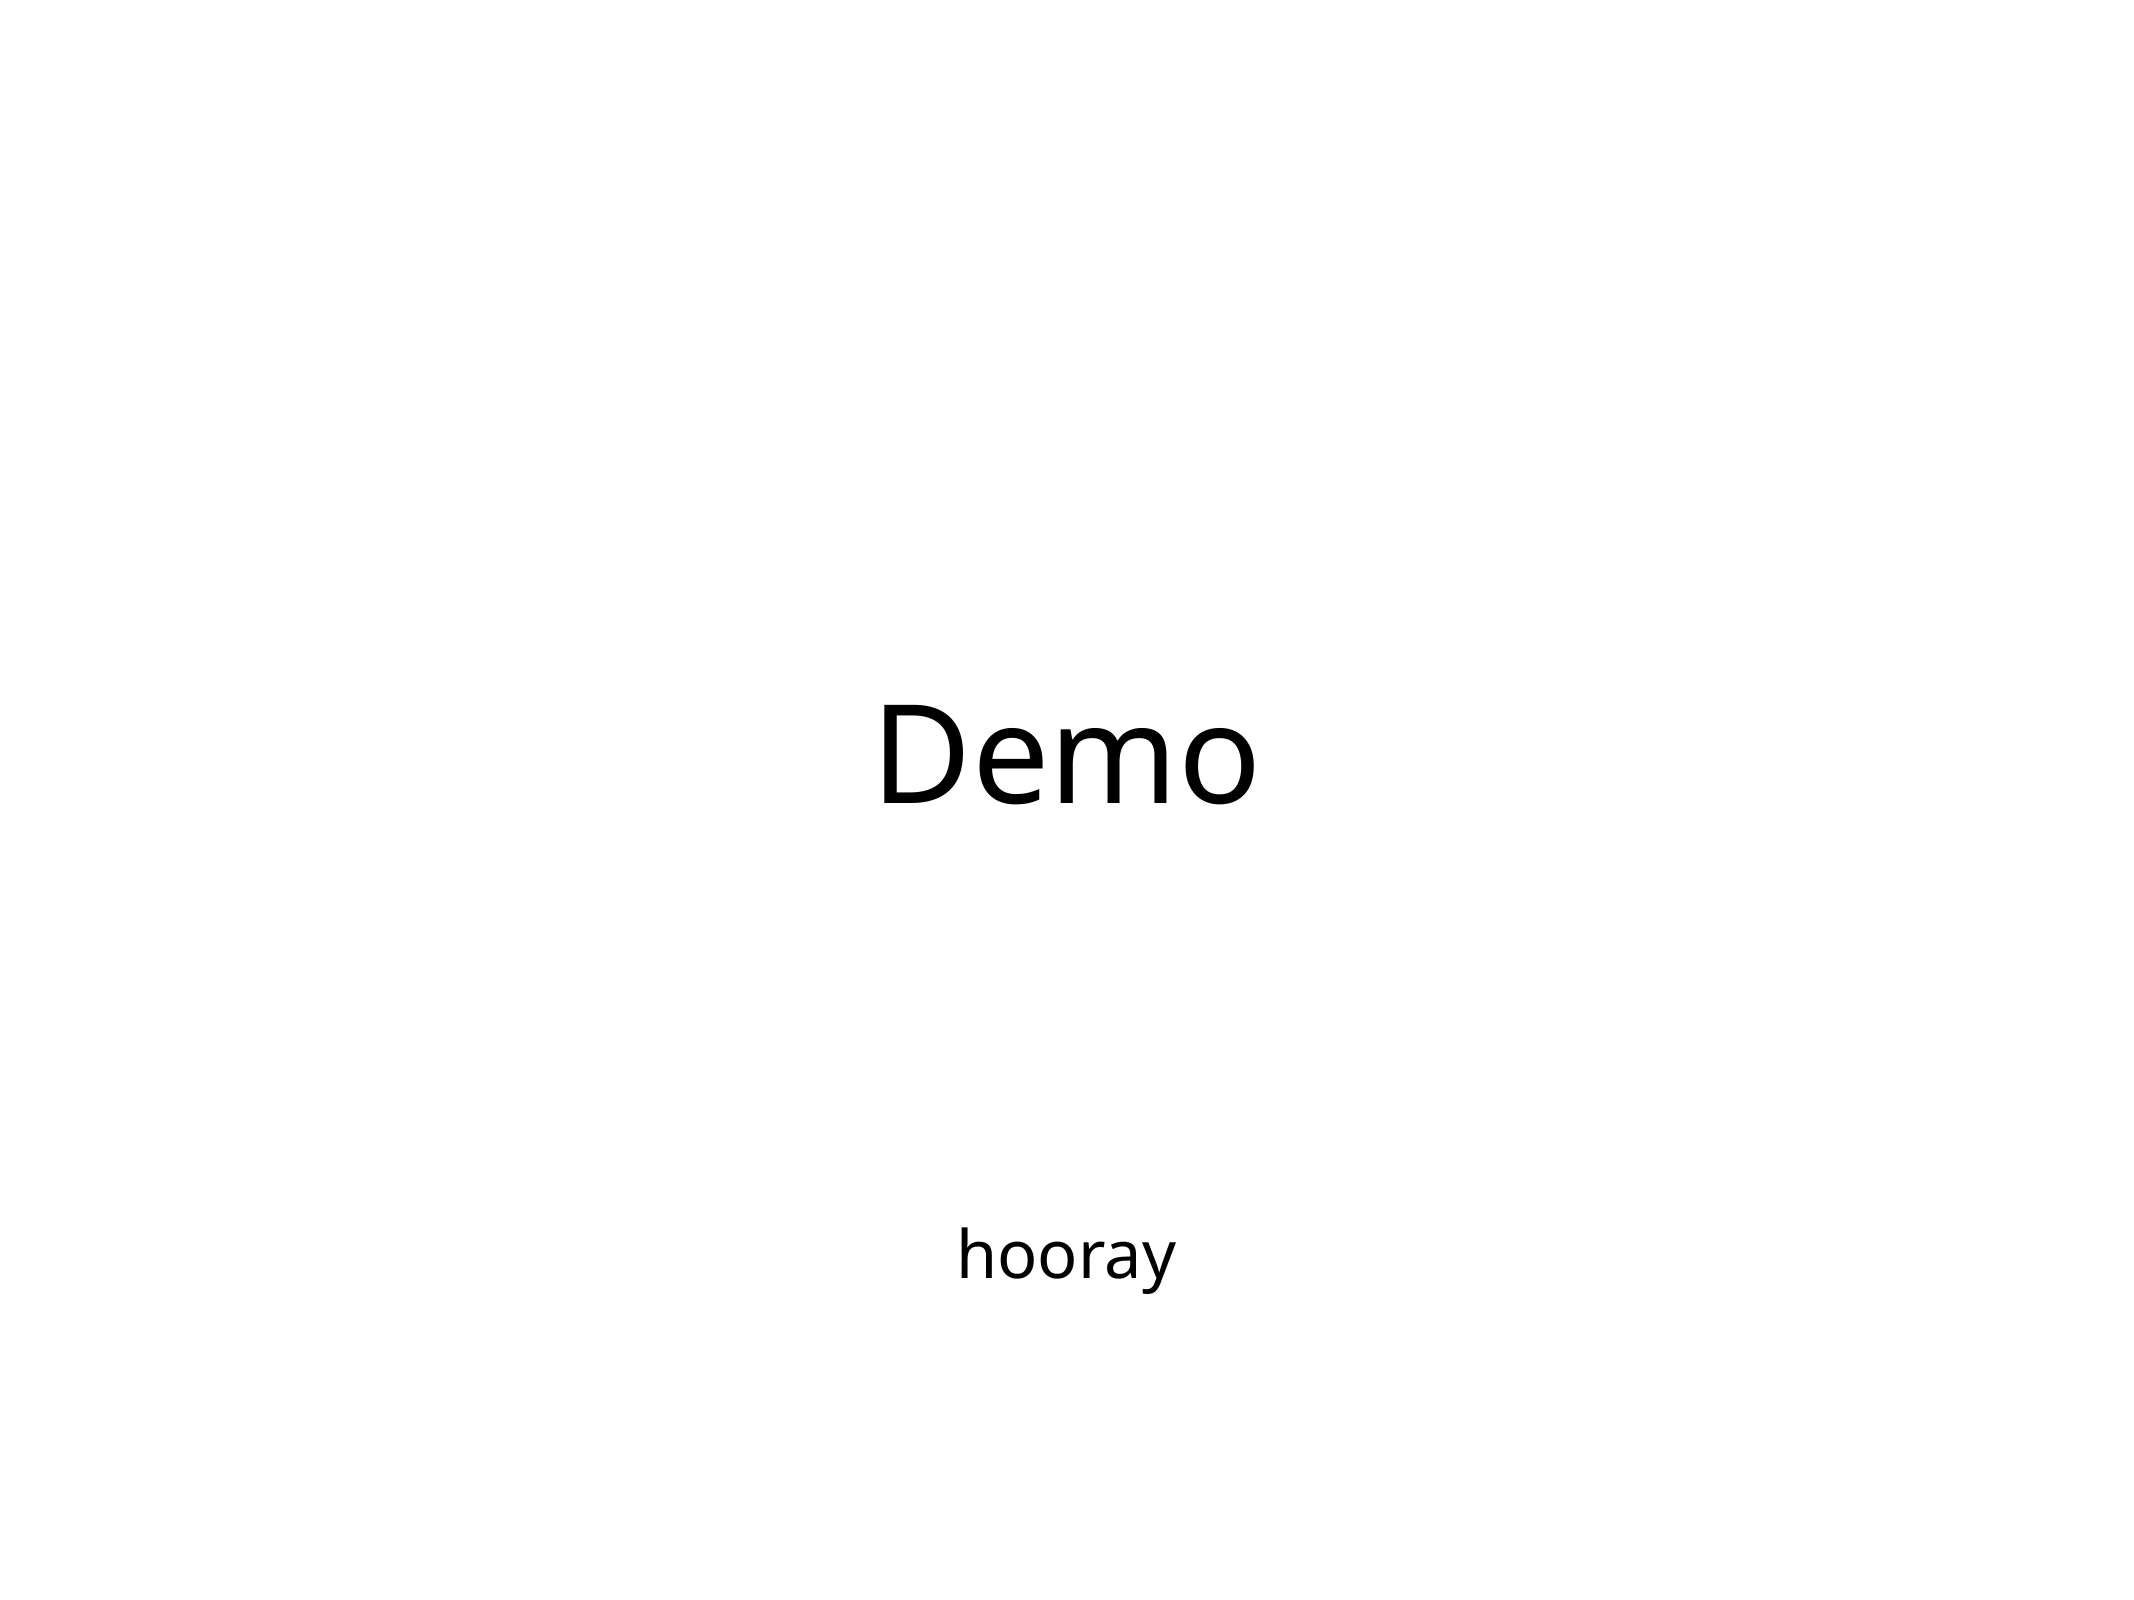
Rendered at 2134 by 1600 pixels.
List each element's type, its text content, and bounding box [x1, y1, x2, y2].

subtitle Demo hooray [106, 525, 2027, 1431]
